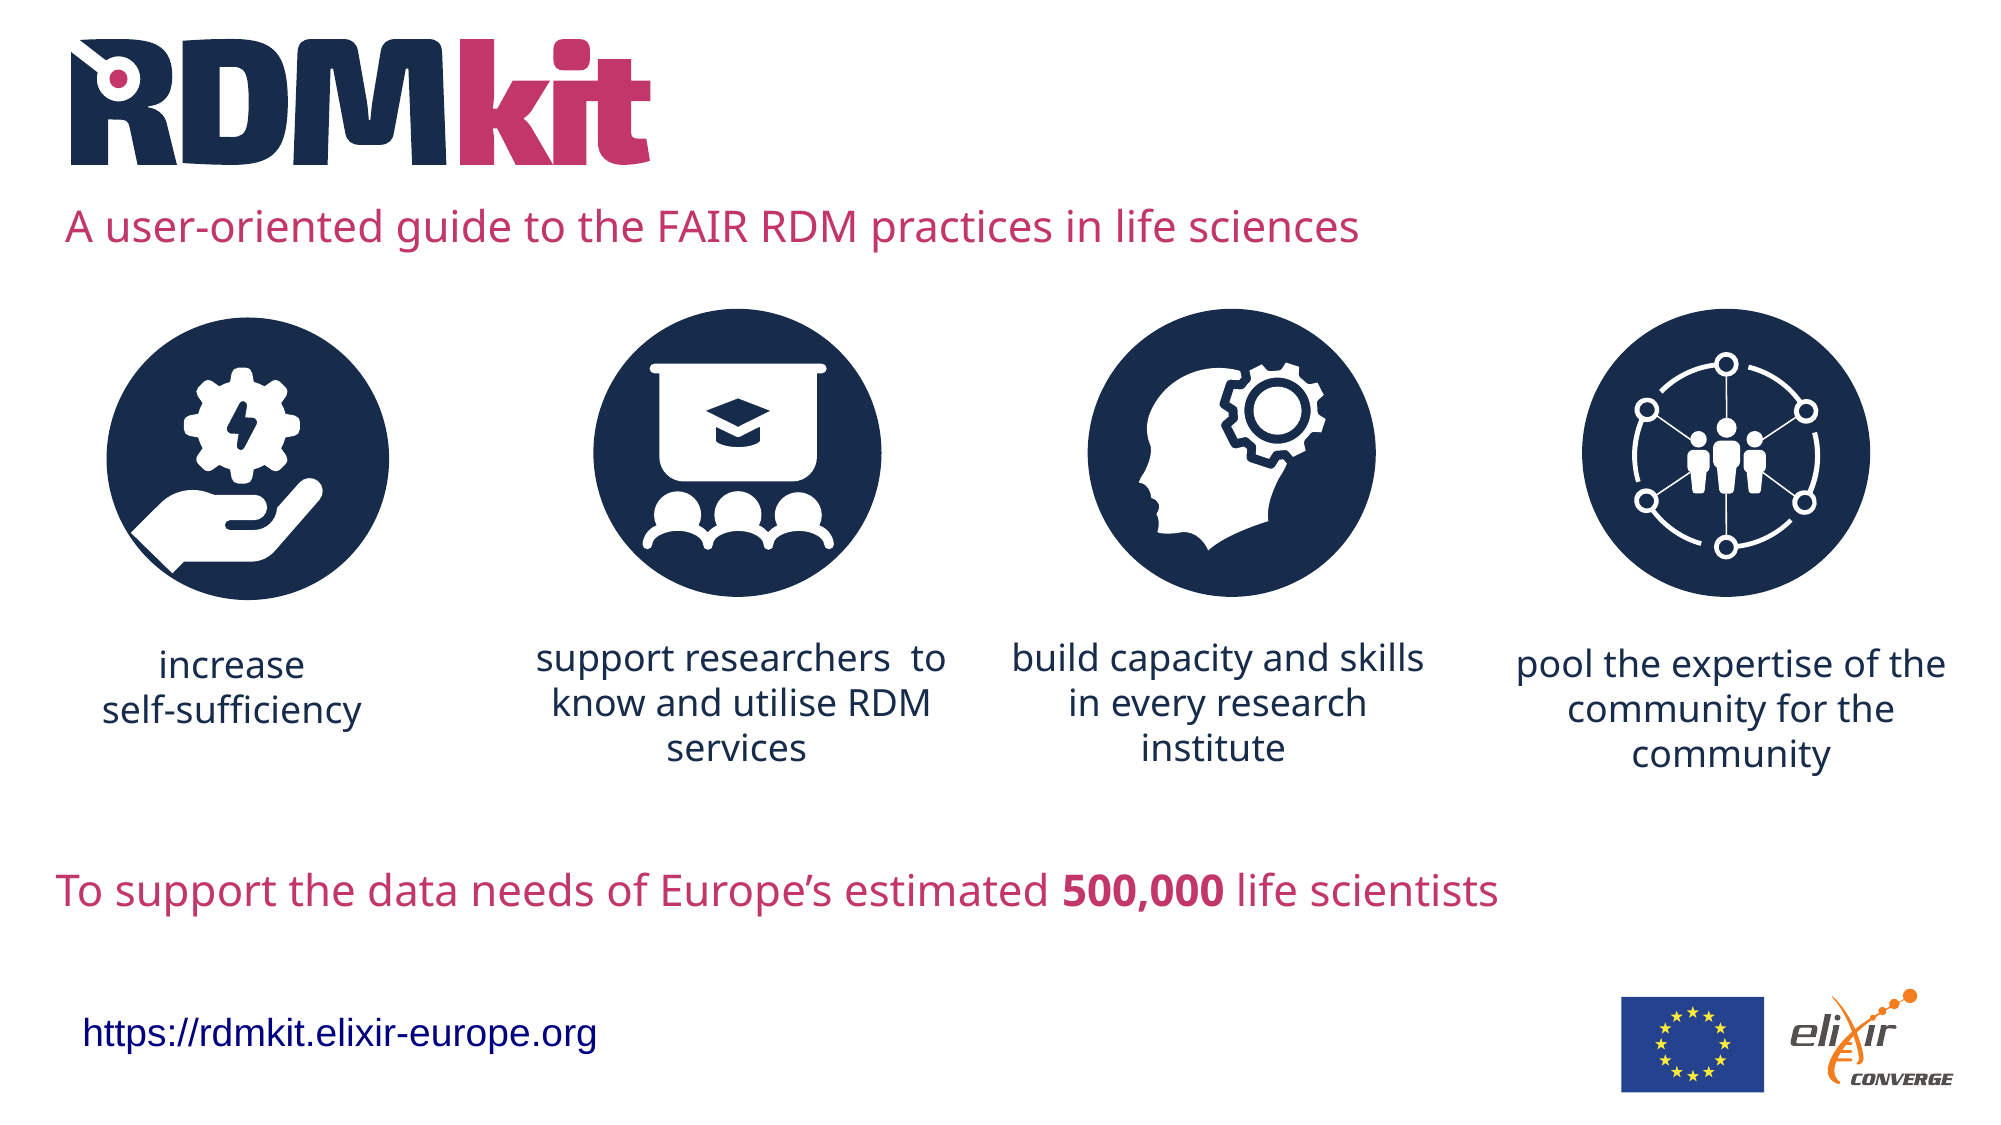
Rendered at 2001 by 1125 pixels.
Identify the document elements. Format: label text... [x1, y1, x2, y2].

text_box [553, 39, 590, 71]
text_box [593, 308, 882, 597]
text_box [1582, 308, 1871, 597]
text_box [71, 39, 177, 165]
text_box A user-oriented guide to the FAIR RDM practices in life sciences [50, 189, 1907, 267]
text_box [106, 317, 390, 601]
text_box https://rdmkit.elixir-europe.org [71, 1001, 1217, 1098]
text_box build capacity and skills in every research institute [982, 628, 1447, 853]
text_box [182, 38, 288, 165]
text_box [109, 69, 128, 89]
text_box [460, 39, 651, 165]
text_box [293, 39, 447, 165]
text_box increase self-sufficiency [40, 634, 413, 811]
text_box pool the expertise of the community for the community [1492, 634, 1960, 853]
text_box [1087, 308, 1376, 597]
text_box support researchers to know and utilise RDM services [491, 628, 982, 853]
text_box To support the data needs of Europe’s estimated 500,000 life scientists [40, 853, 1987, 932]
